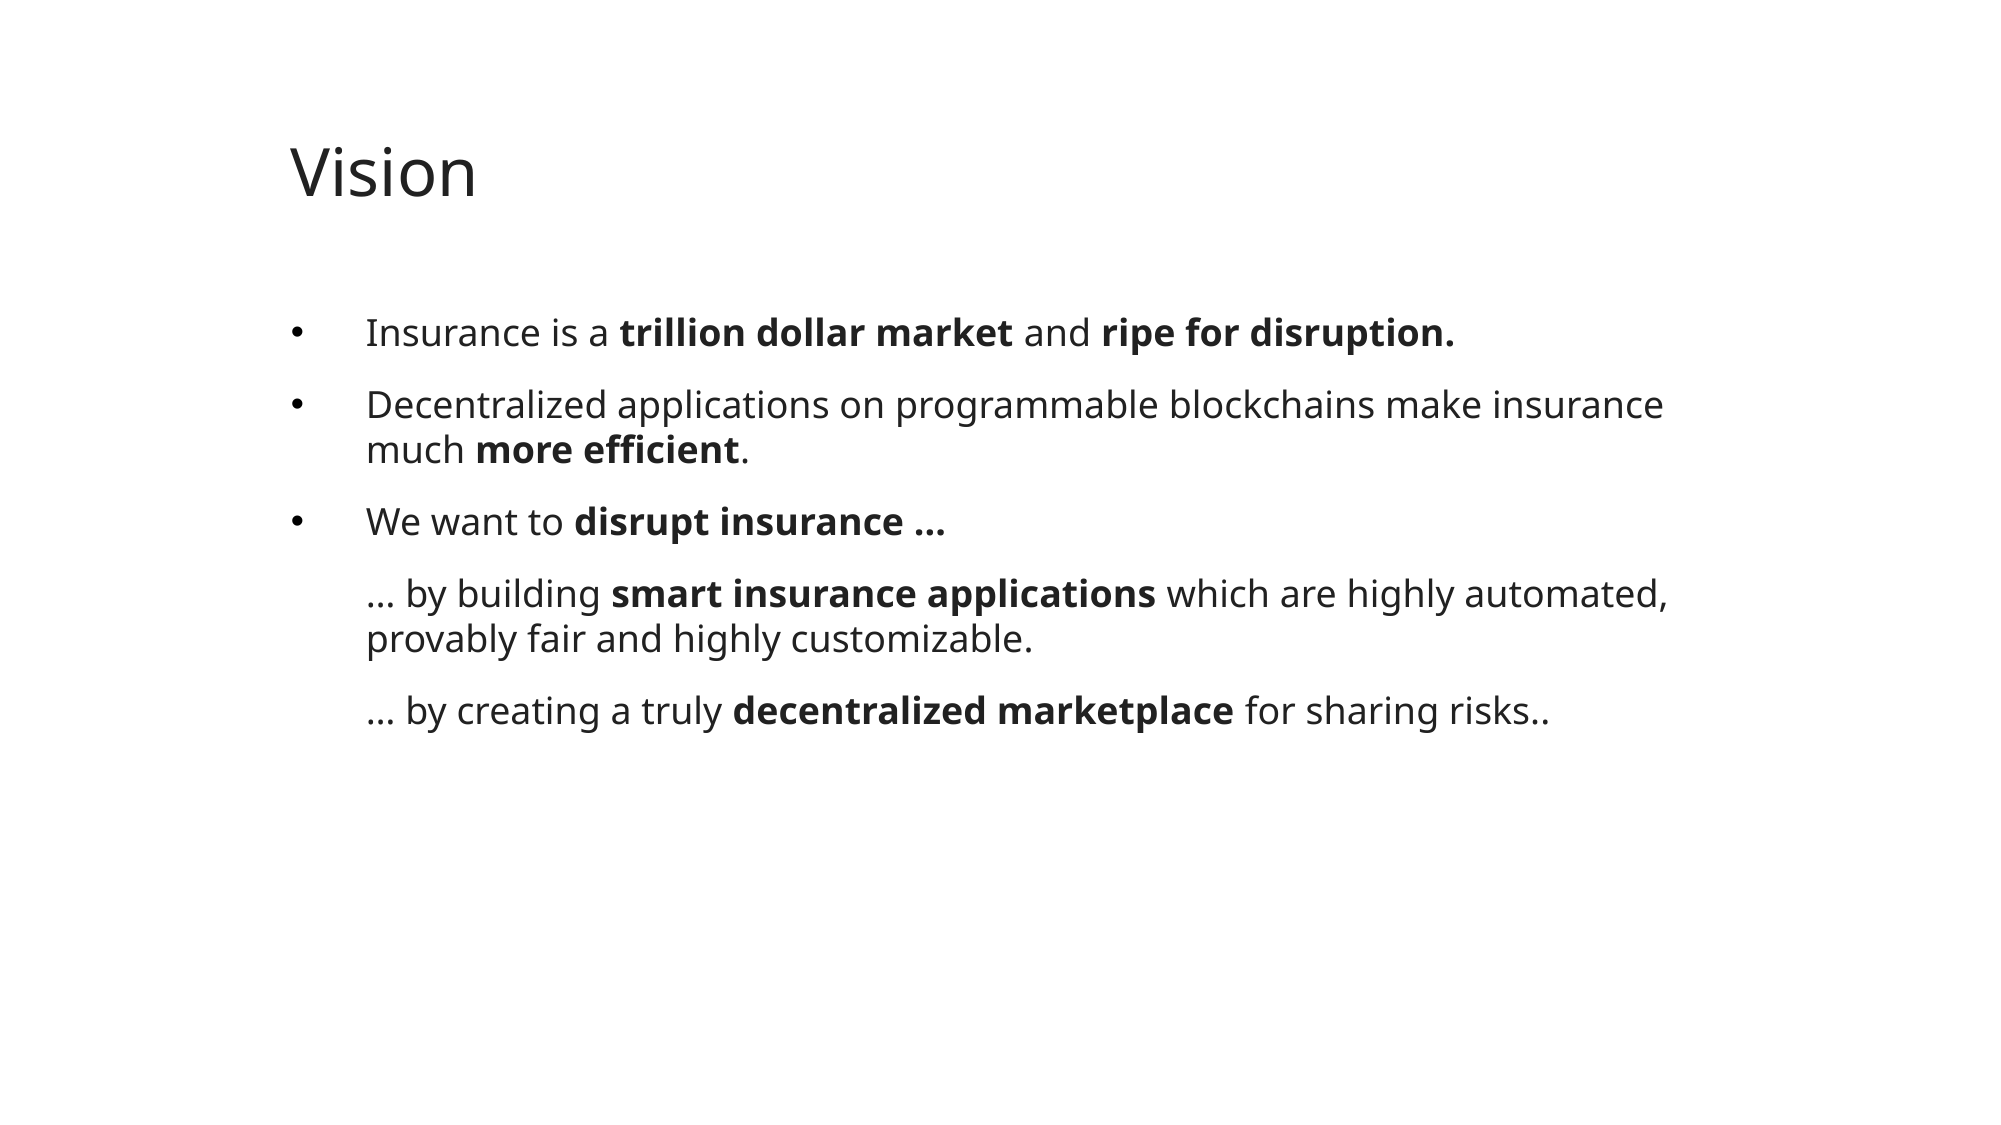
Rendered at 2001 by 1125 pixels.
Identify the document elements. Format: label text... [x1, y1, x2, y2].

text_box Vision Insurance is a trillion dollar market and ripe for disruption. Decentralized applications on programmable blockchains make insurance much more efficient. We want to disrupt insurance ... … by building smart insurance applications which are highly automated, provably fair and highly customizable. … by creating a truly decentralized marketplace for sharing risks.. [275, 122, 1762, 875]
